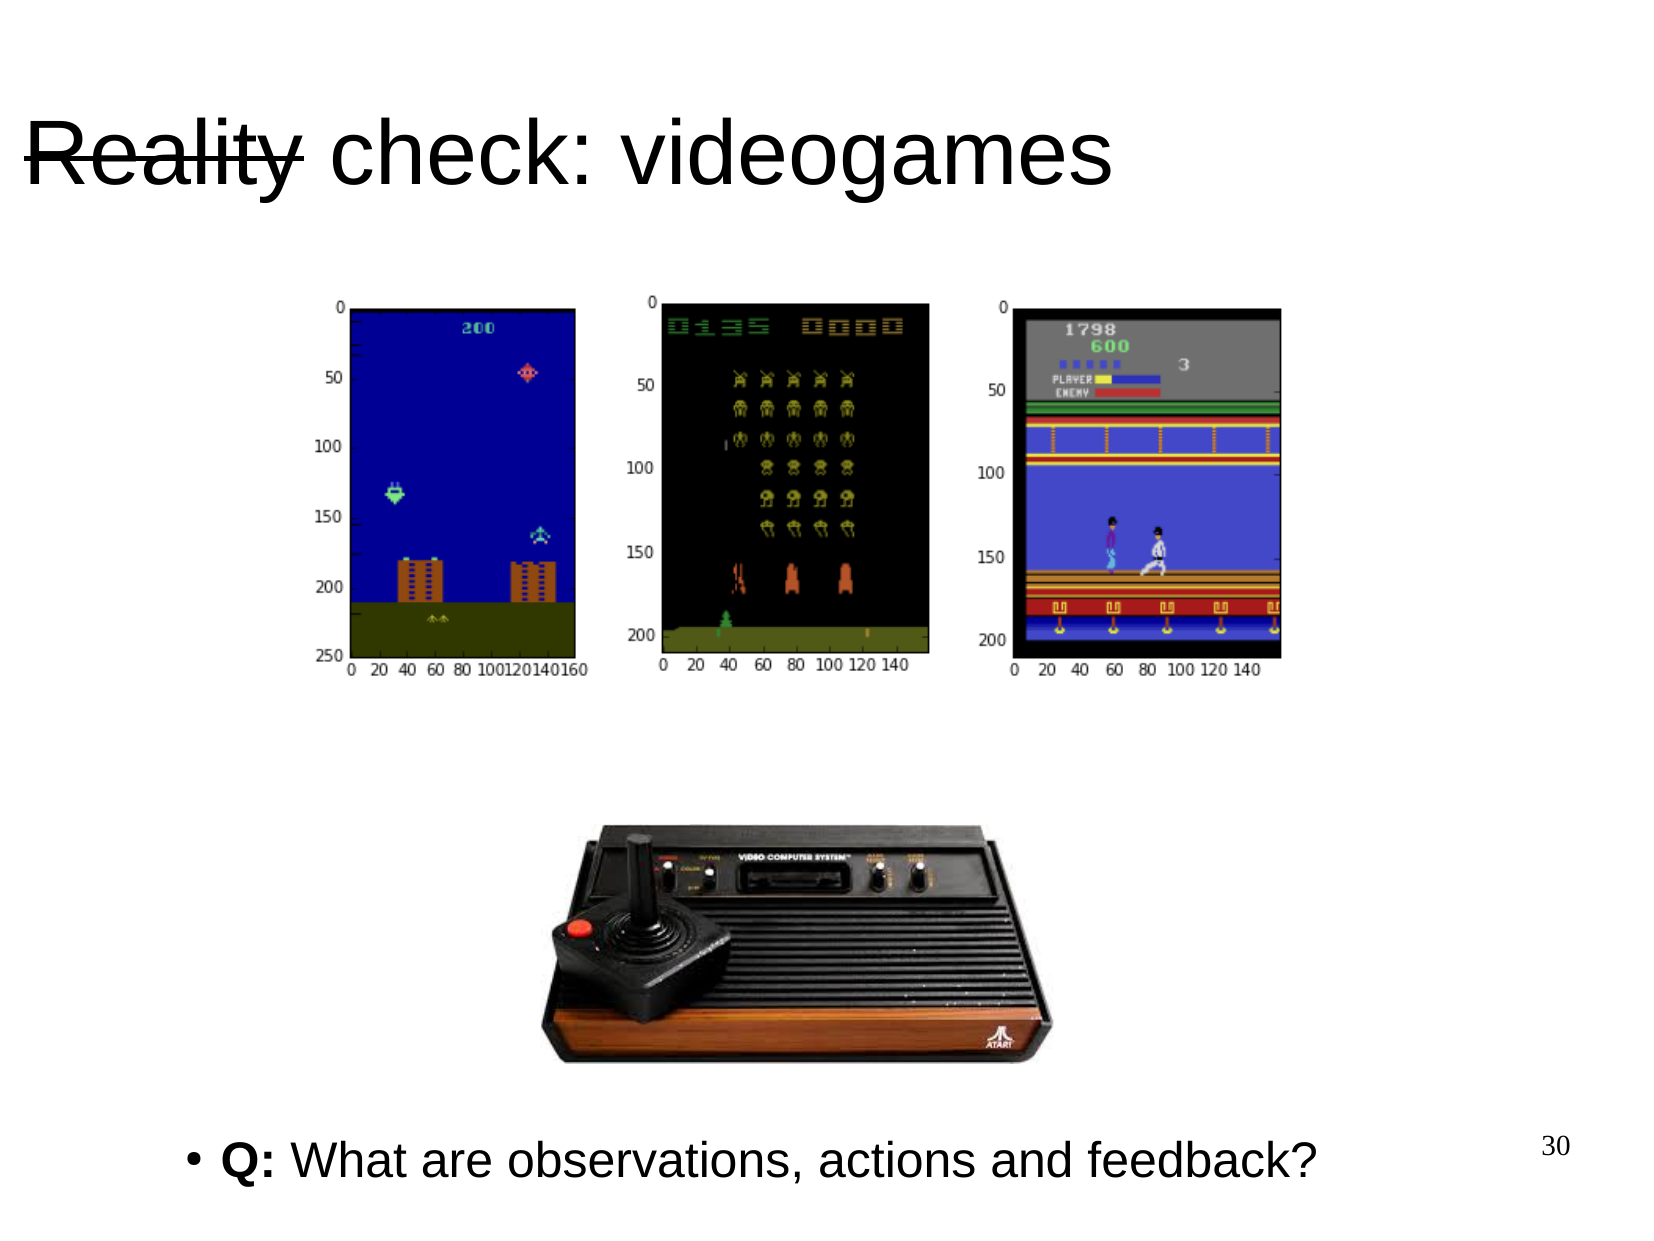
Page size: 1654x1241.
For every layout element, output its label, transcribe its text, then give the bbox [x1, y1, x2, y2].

picture [540, 824, 1055, 1064]
picture [966, 290, 1291, 691]
text_box Q: What are observations, actions and feedback? [135, 1125, 1472, 1241]
picture [615, 285, 939, 686]
picture [303, 290, 601, 691]
title Reality check: videogames [23, 49, 1512, 257]
